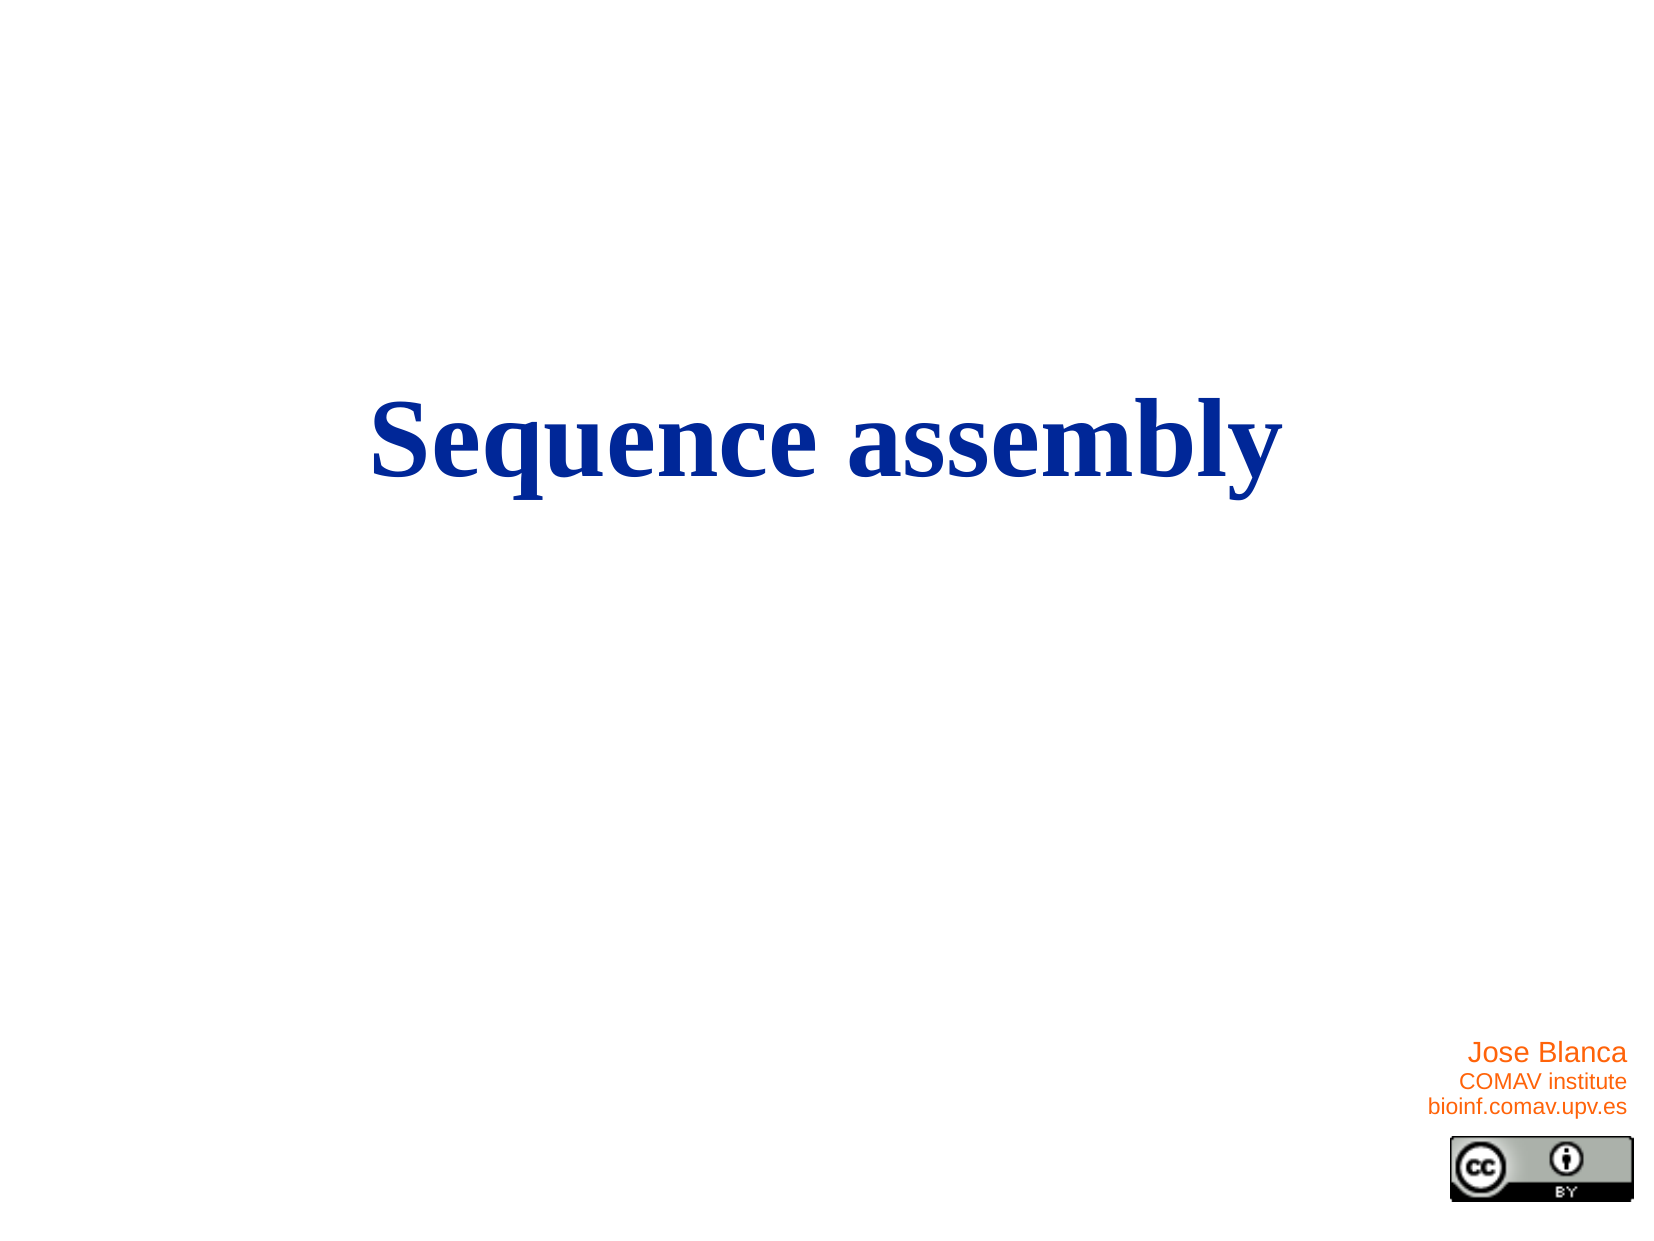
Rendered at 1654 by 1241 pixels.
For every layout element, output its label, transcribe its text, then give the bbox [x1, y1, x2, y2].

picture [1450, 1136, 1634, 1202]
text_box Jose Blanca COMAV institute bioinf.comav.upv.es [1413, 1028, 1643, 1129]
title Sequence assembly [82, 315, 1571, 563]
